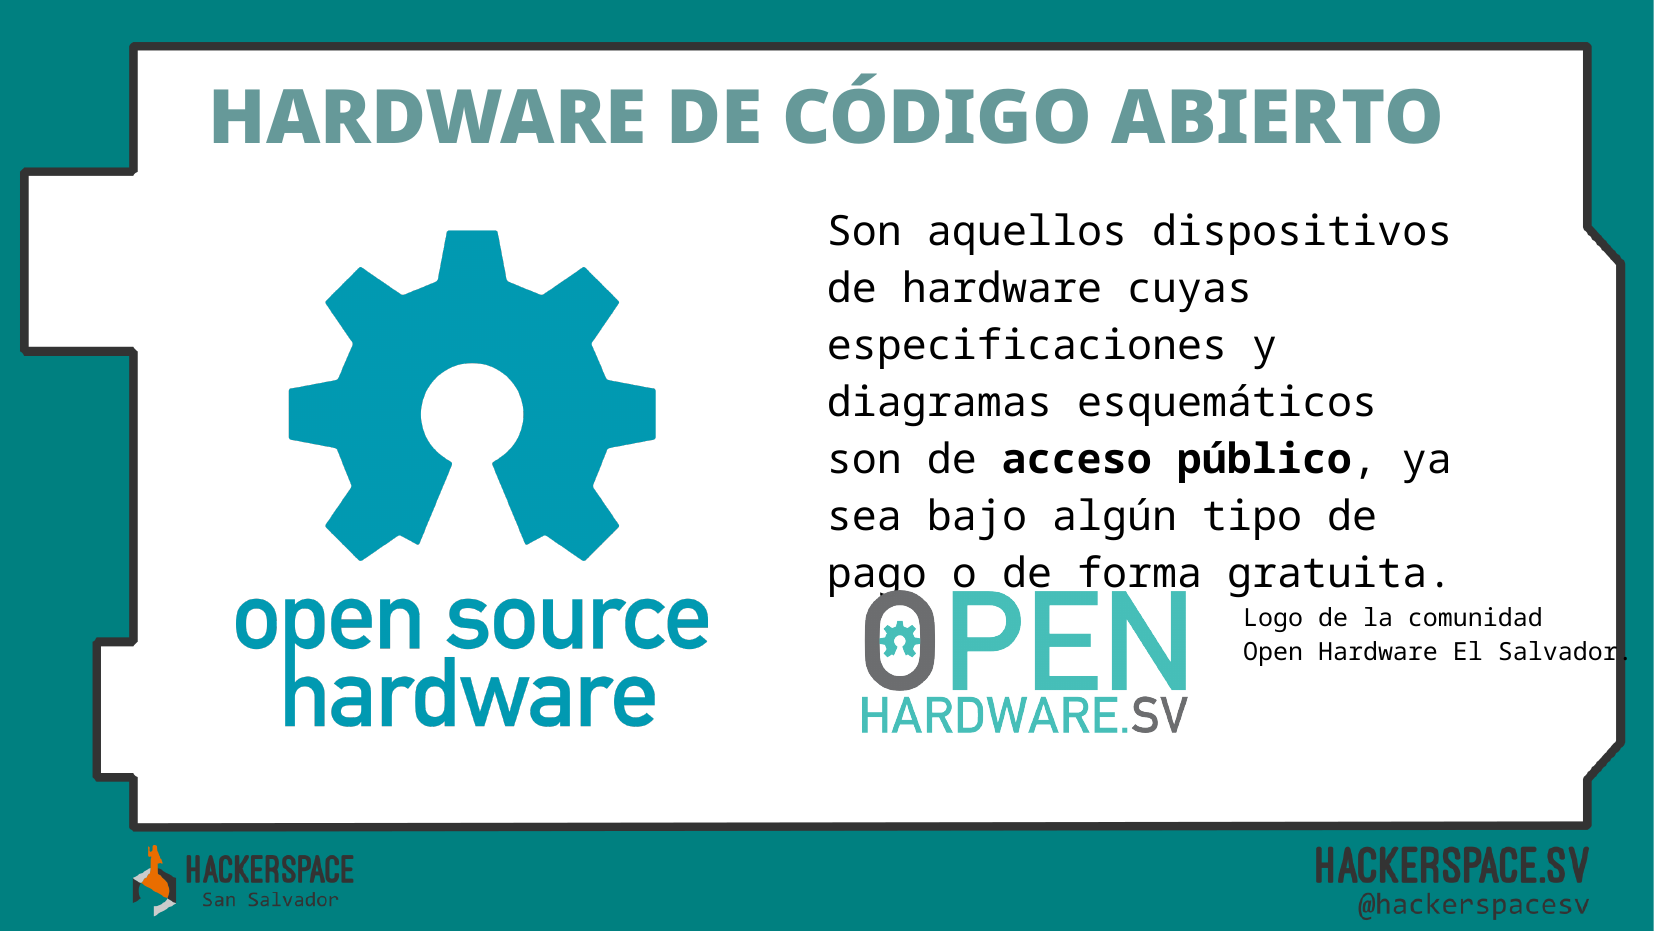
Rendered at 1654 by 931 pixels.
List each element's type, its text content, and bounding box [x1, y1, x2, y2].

list Son aquellos dispositivos de hardware cuyas especificaciones y diagramas esquemáticos son de acceso público, ya sea bajo algún tipo de pago o de forma gratuita. [826, 200, 1471, 603]
text_box Logo de la comunidad Open Hardware El Salvador. [1228, 592, 1630, 733]
title HARDWARE DE CÓDIGO ABIERTO [82, 37, 1571, 193]
picture [0, 0, 1654, 931]
